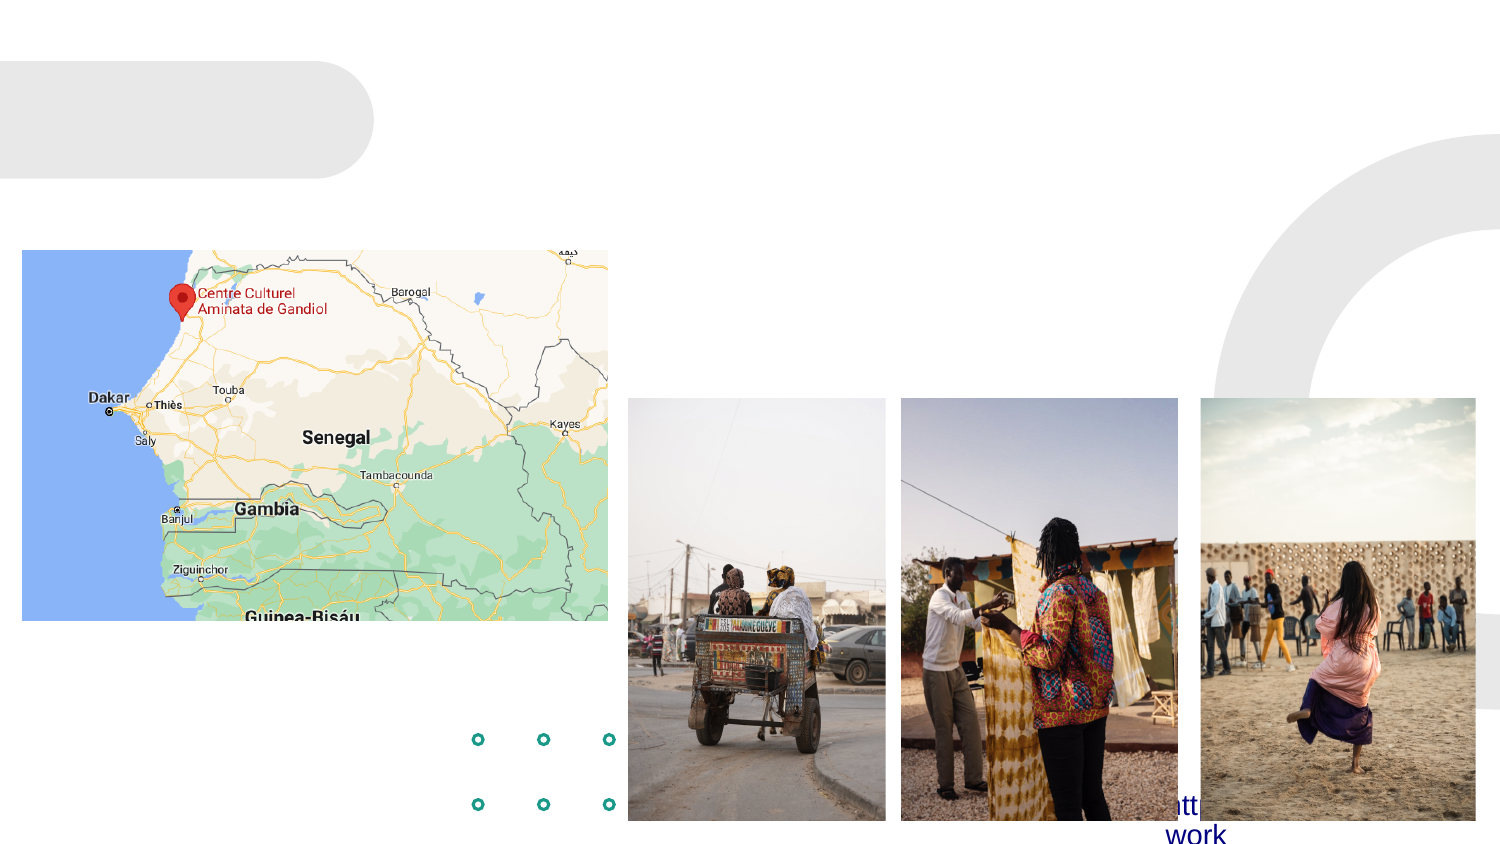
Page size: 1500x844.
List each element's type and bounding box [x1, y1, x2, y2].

picture [628, 398, 886, 821]
picture [22, 250, 608, 621]
picture [1200, 398, 1476, 821]
picture [901, 398, 1178, 821]
